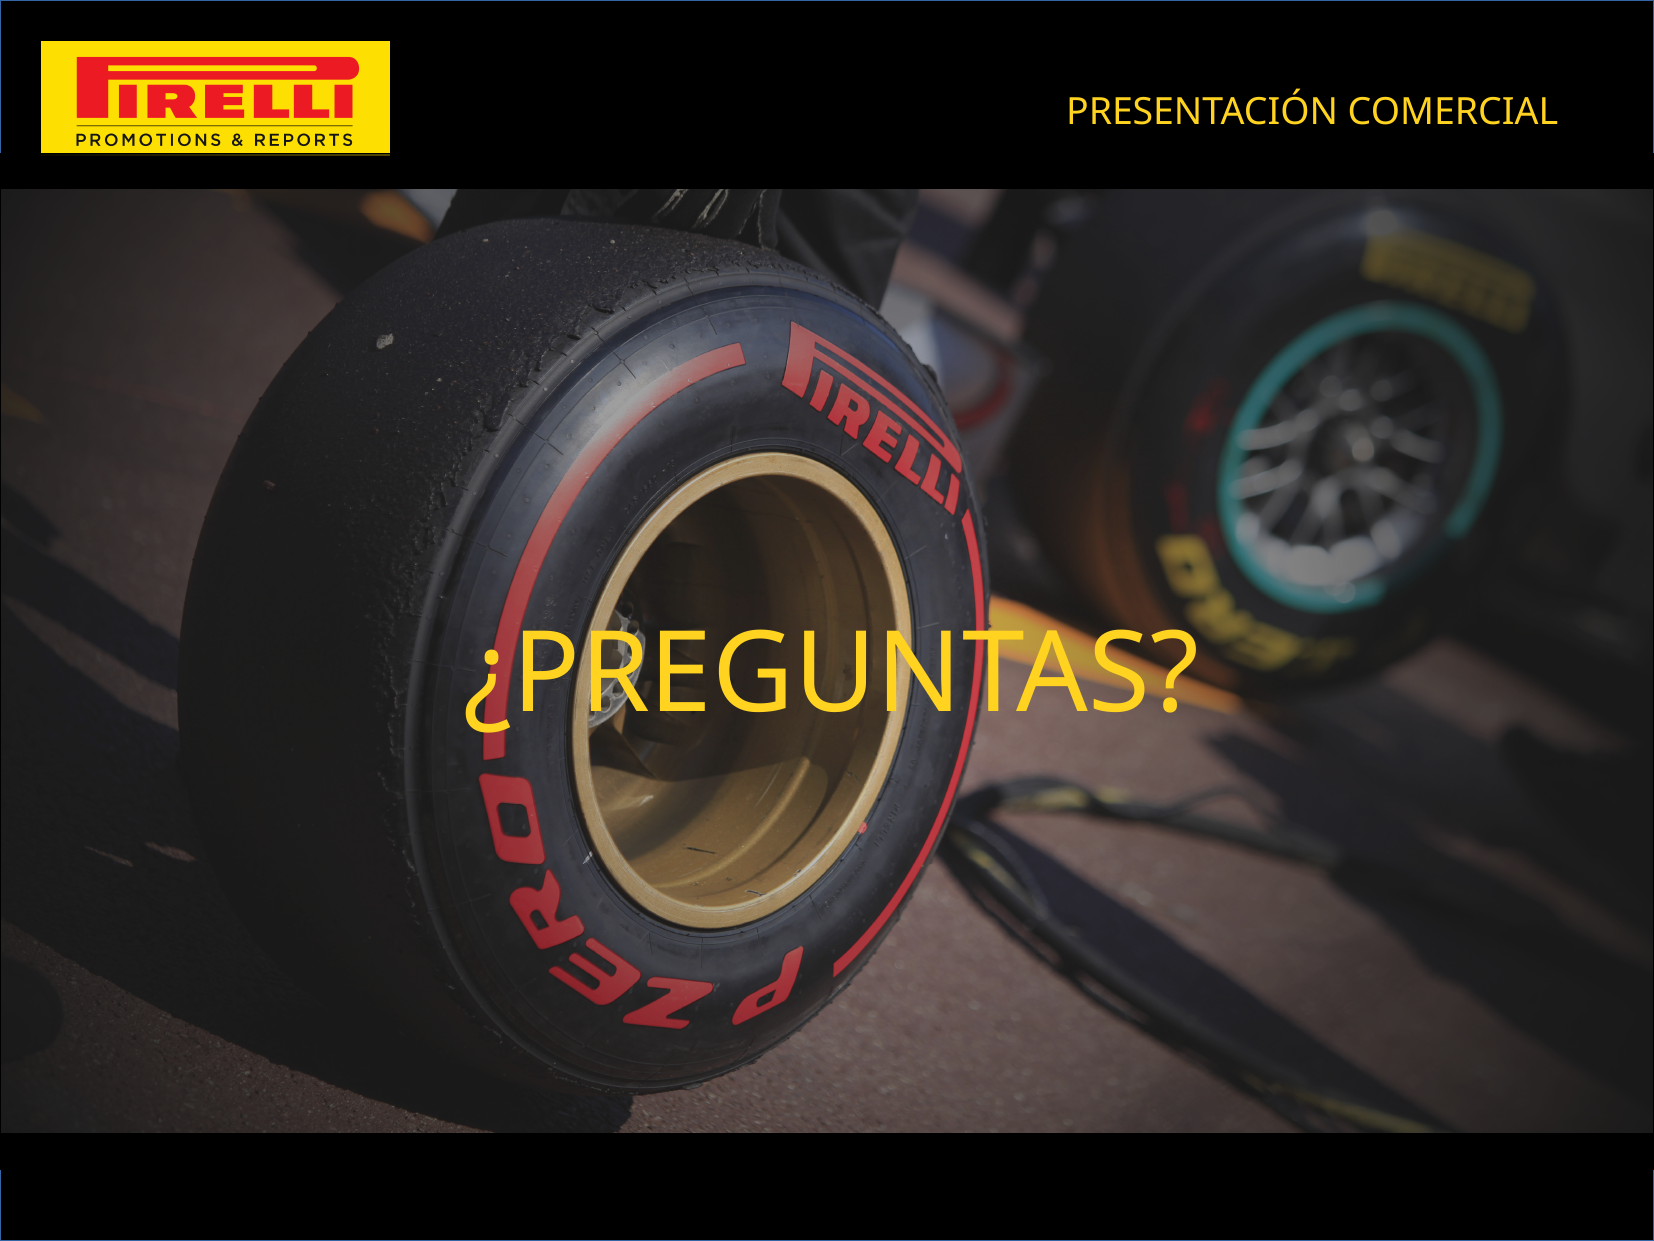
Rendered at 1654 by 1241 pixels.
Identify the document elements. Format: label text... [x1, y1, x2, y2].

text_box ¿PREGUNTAS? [448, 584, 1316, 712]
text_box PRESENTACIÓN COMERCIAL [1051, 77, 1634, 130]
picture [41, 41, 390, 153]
text_box [0, 0, 1654, 1241]
